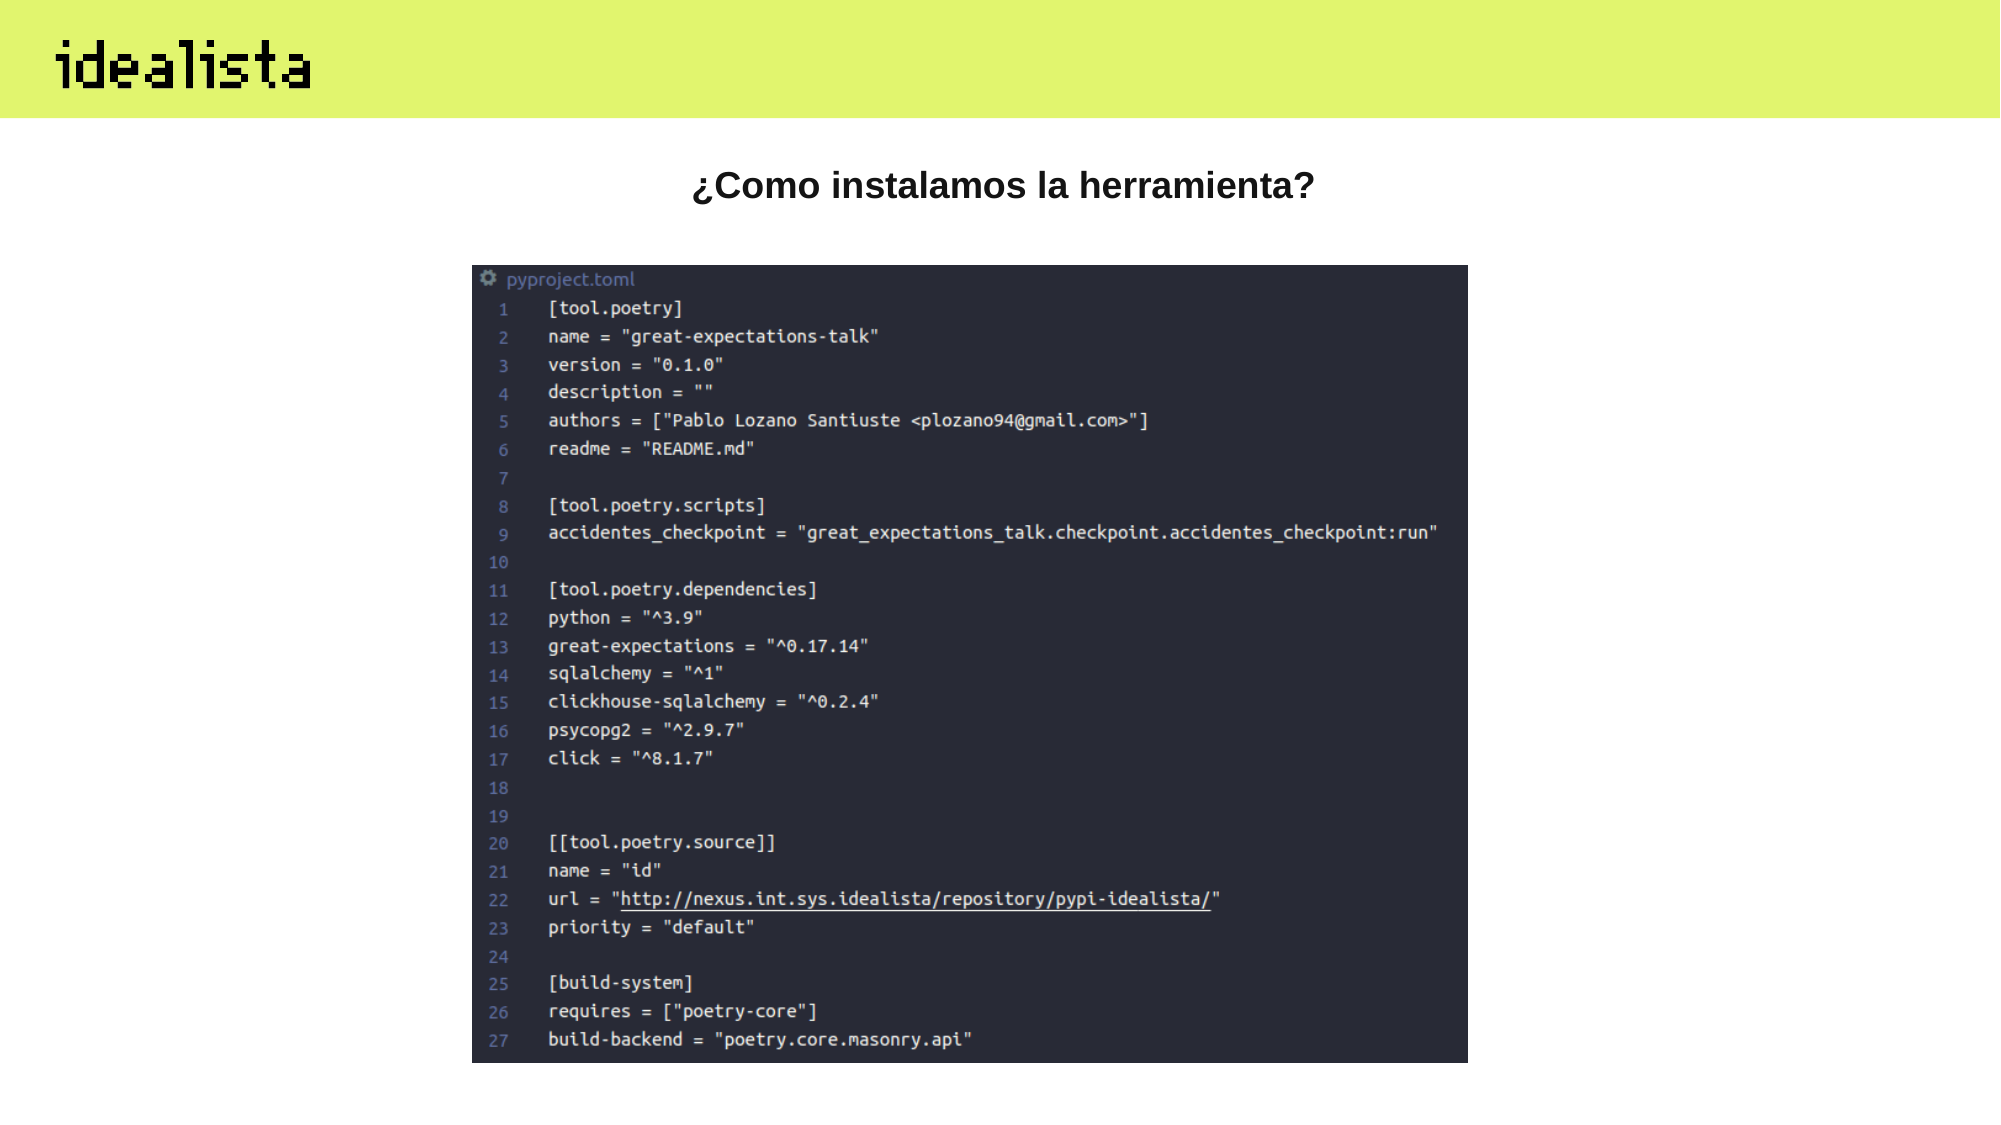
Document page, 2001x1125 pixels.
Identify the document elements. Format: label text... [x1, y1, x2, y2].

picture [472, 265, 1468, 1063]
title ¿Como instalamos la herramienta? [620, 159, 1388, 207]
picture [53, 36, 318, 92]
